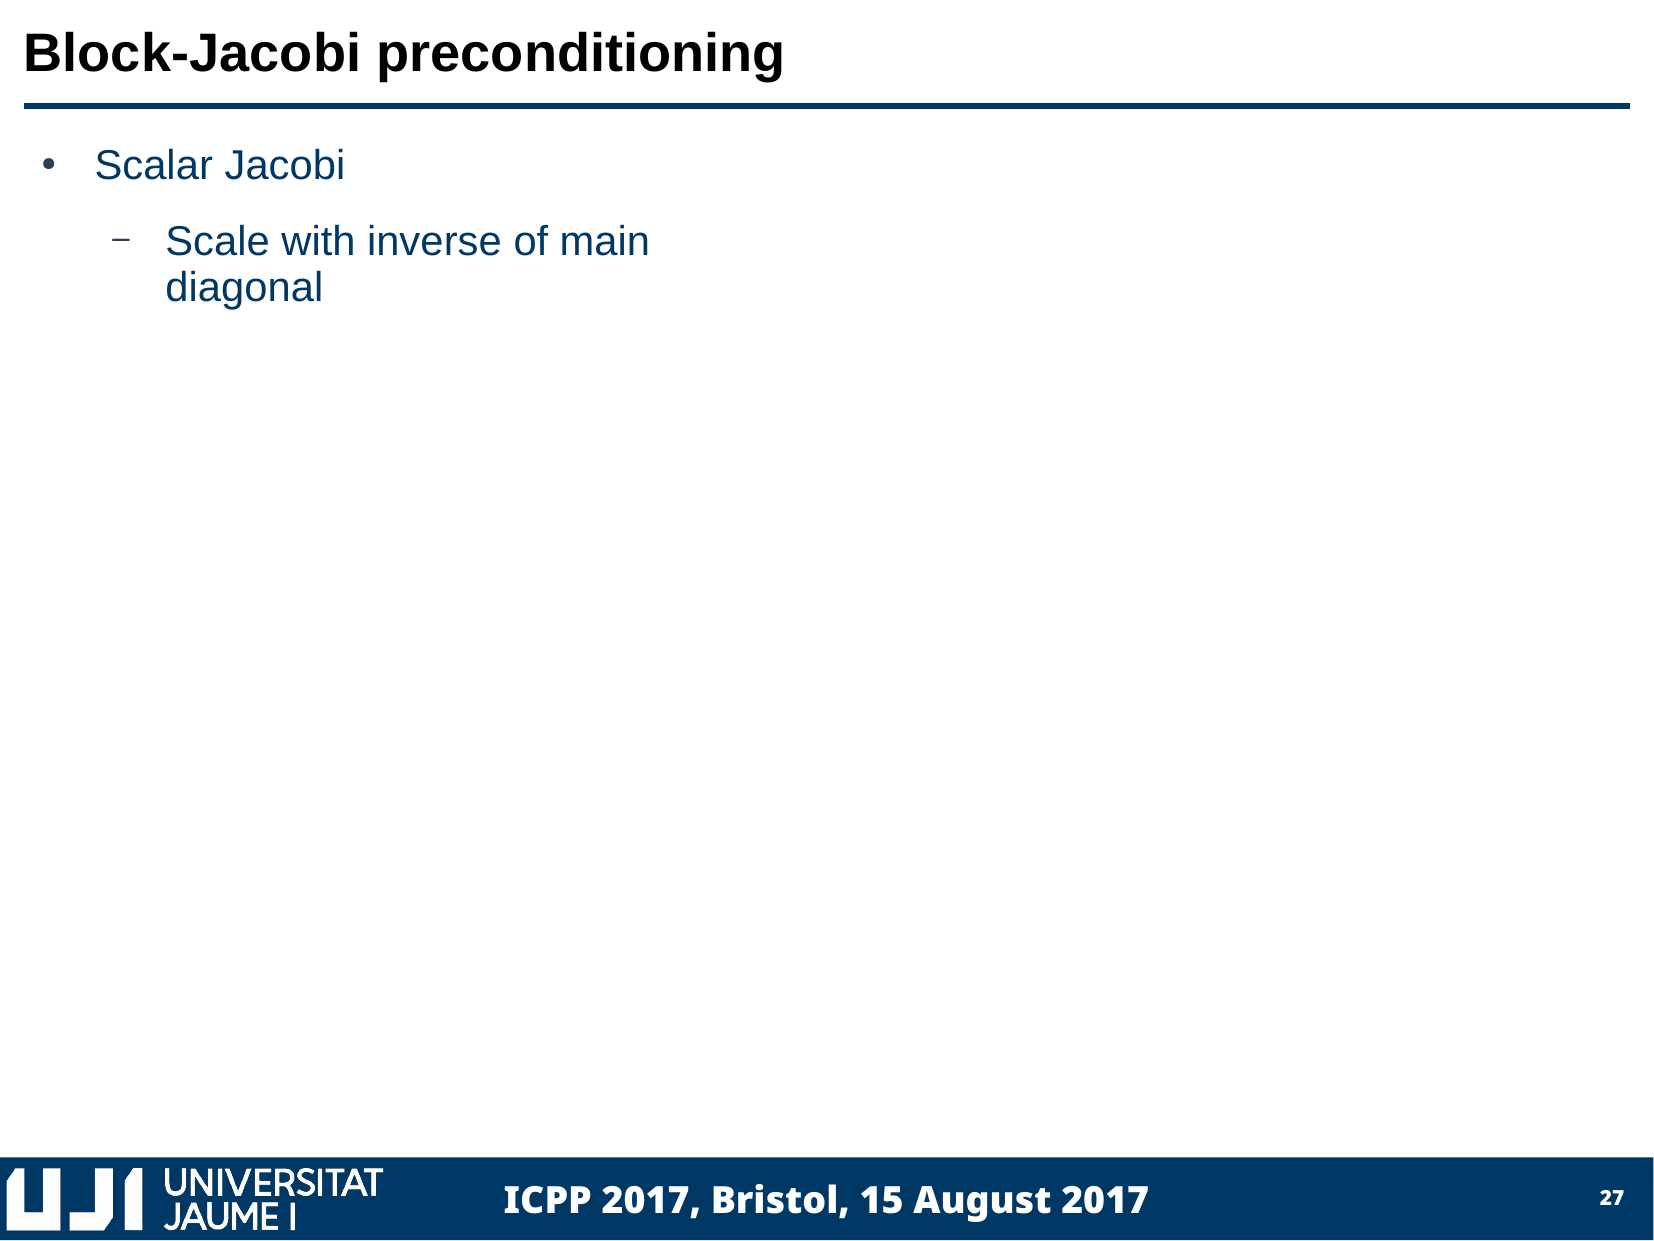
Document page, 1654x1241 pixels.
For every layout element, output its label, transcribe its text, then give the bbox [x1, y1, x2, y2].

list Scalar Jacobi Scale with inverse of main diagonal [23, 141, 808, 1134]
picture [0, 1158, 390, 1241]
title Block-Jacobi preconditioning [23, 0, 1630, 107]
